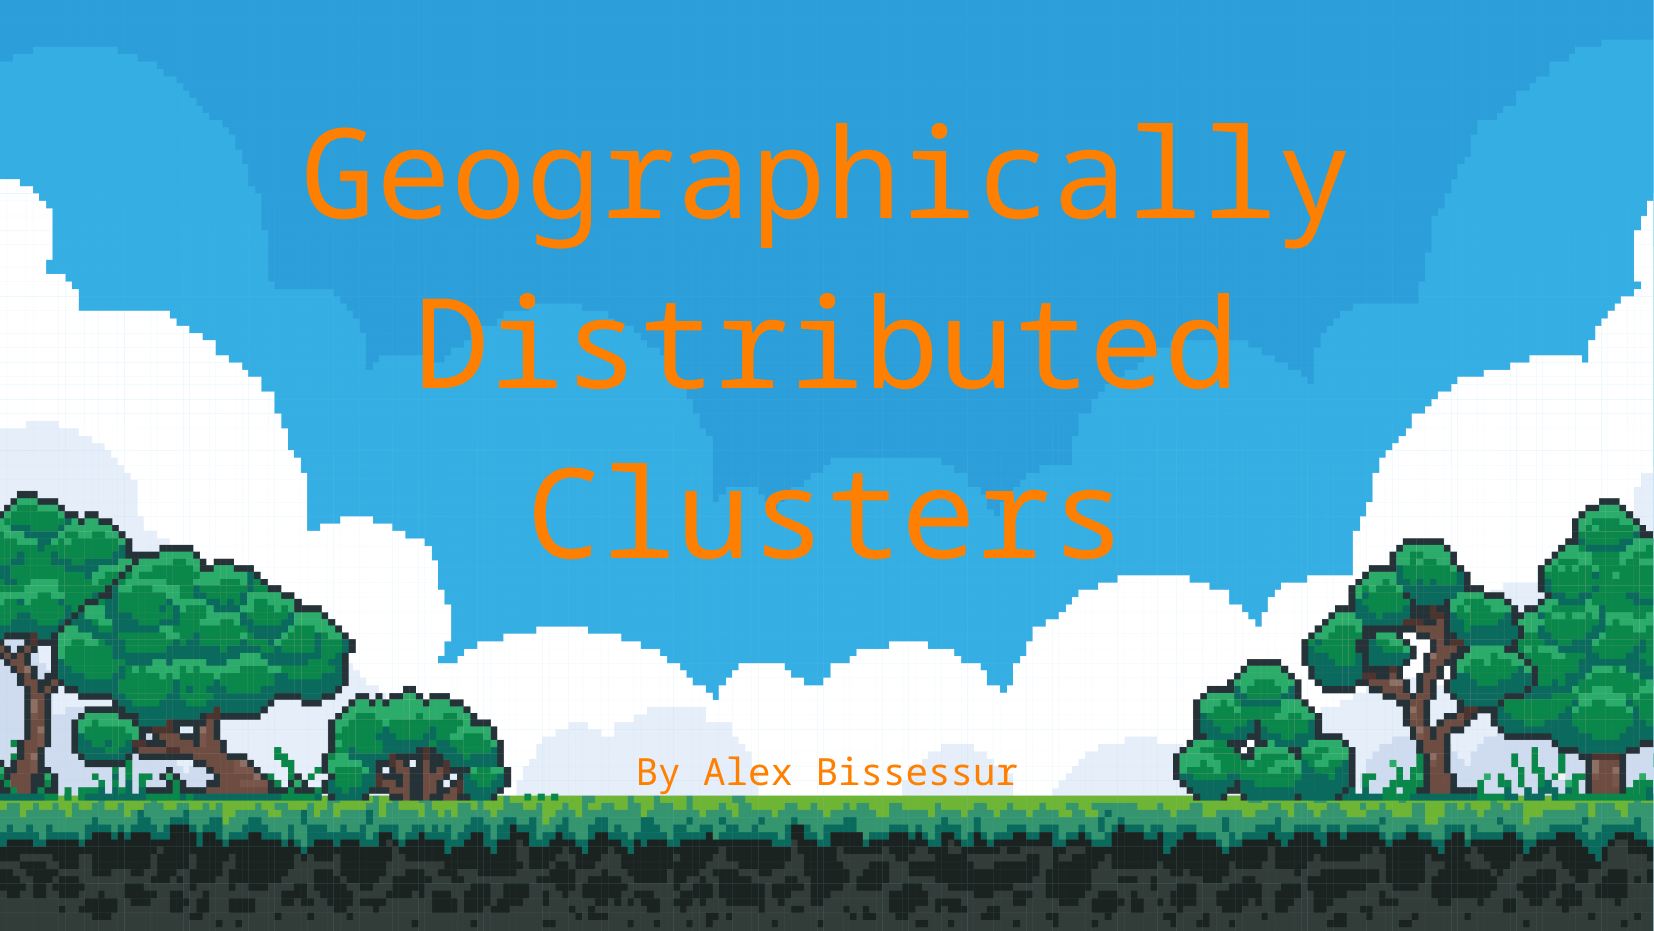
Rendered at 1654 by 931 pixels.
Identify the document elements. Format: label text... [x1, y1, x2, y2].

picture [0, 0, 1654, 931]
text_box Geographically Distributed Clusters [186, 76, 1468, 717]
text_box By Alex Bissessur [590, 738, 1064, 801]
